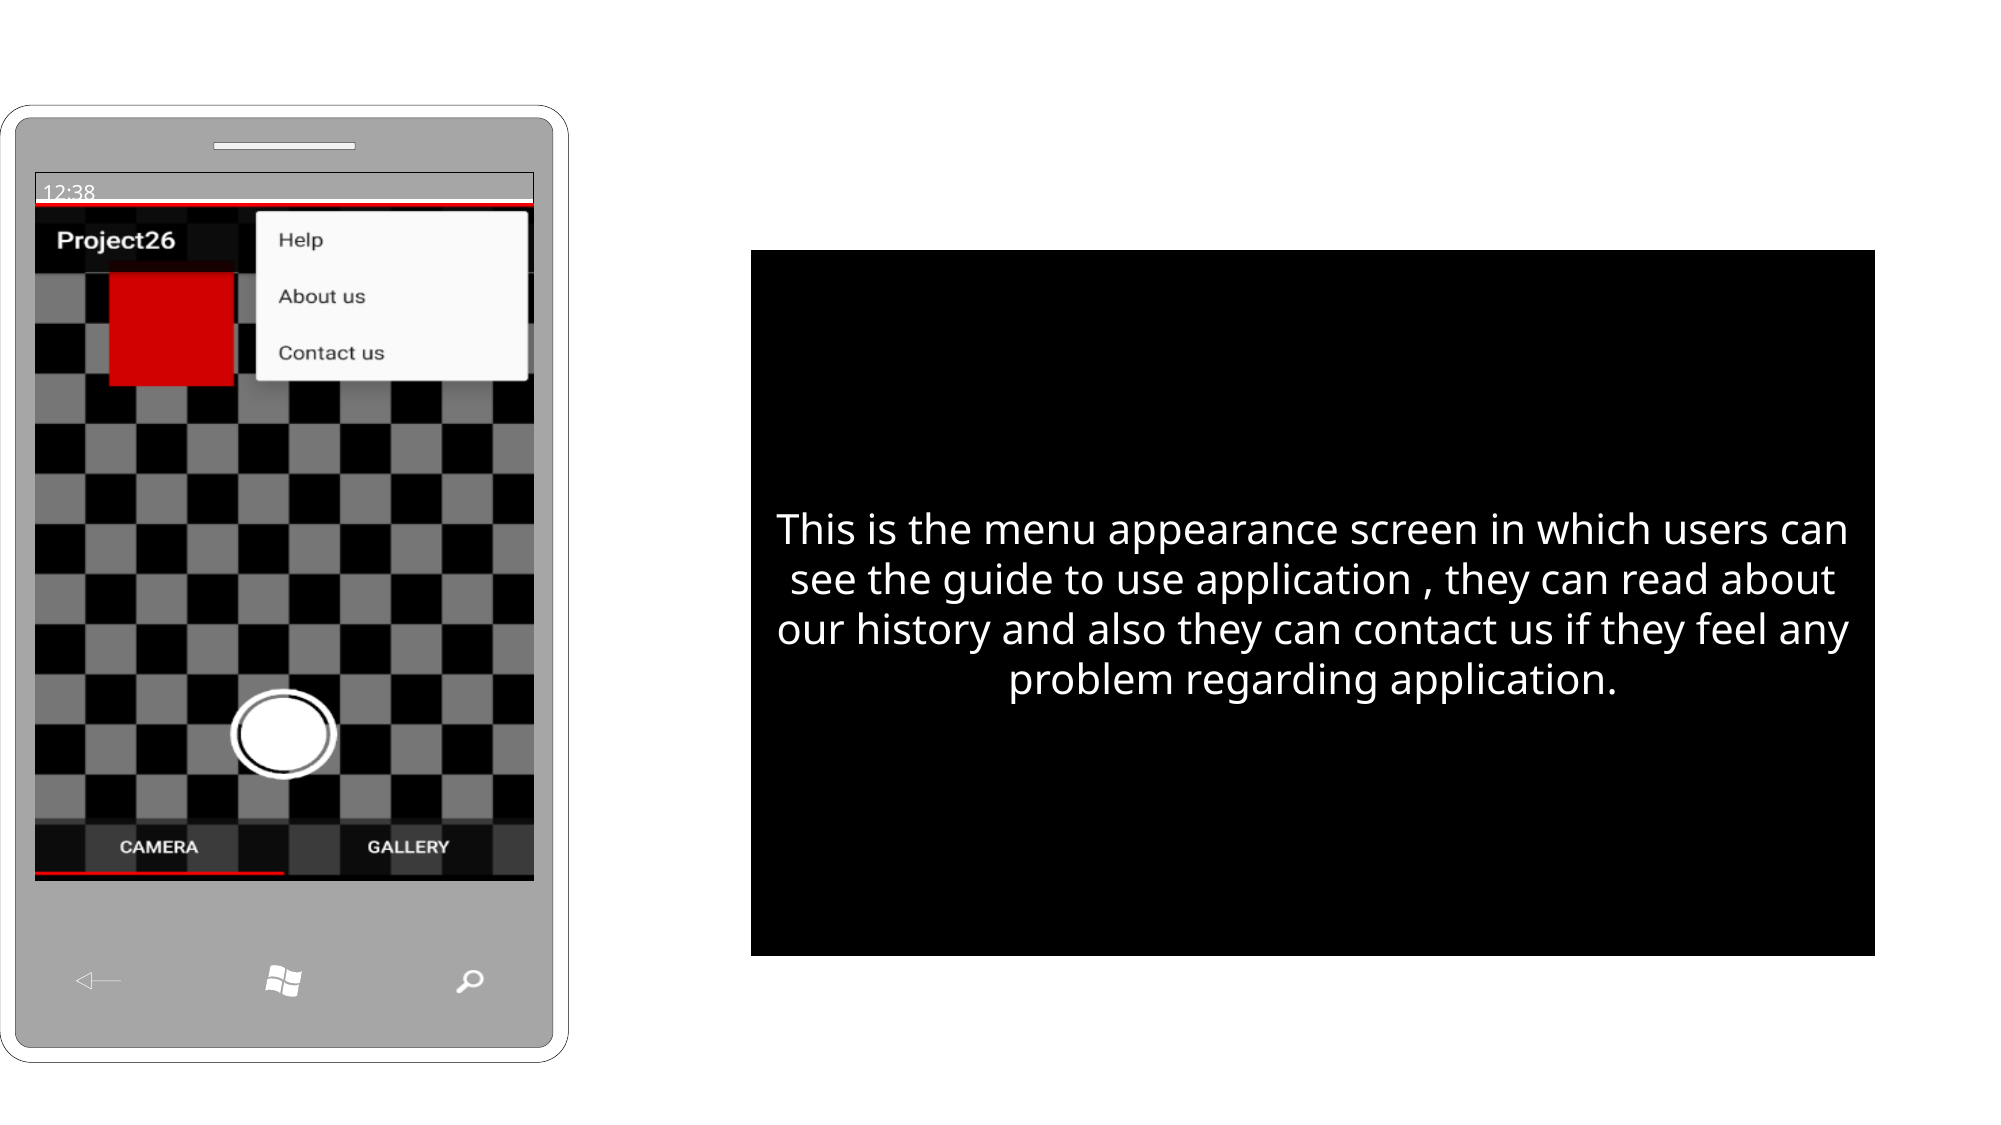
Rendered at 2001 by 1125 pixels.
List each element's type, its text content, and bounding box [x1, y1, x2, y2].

picture [35, 203, 534, 881]
text_box This is the menu appearance screen in which users can see the guide to use application , they can read about our history and also they can contact us if they feel any problem regarding application. [752, 251, 1874, 955]
picture [439, 955, 500, 1007]
text_box [0, 105, 569, 1063]
text_box 12:38 [35, 173, 534, 199]
